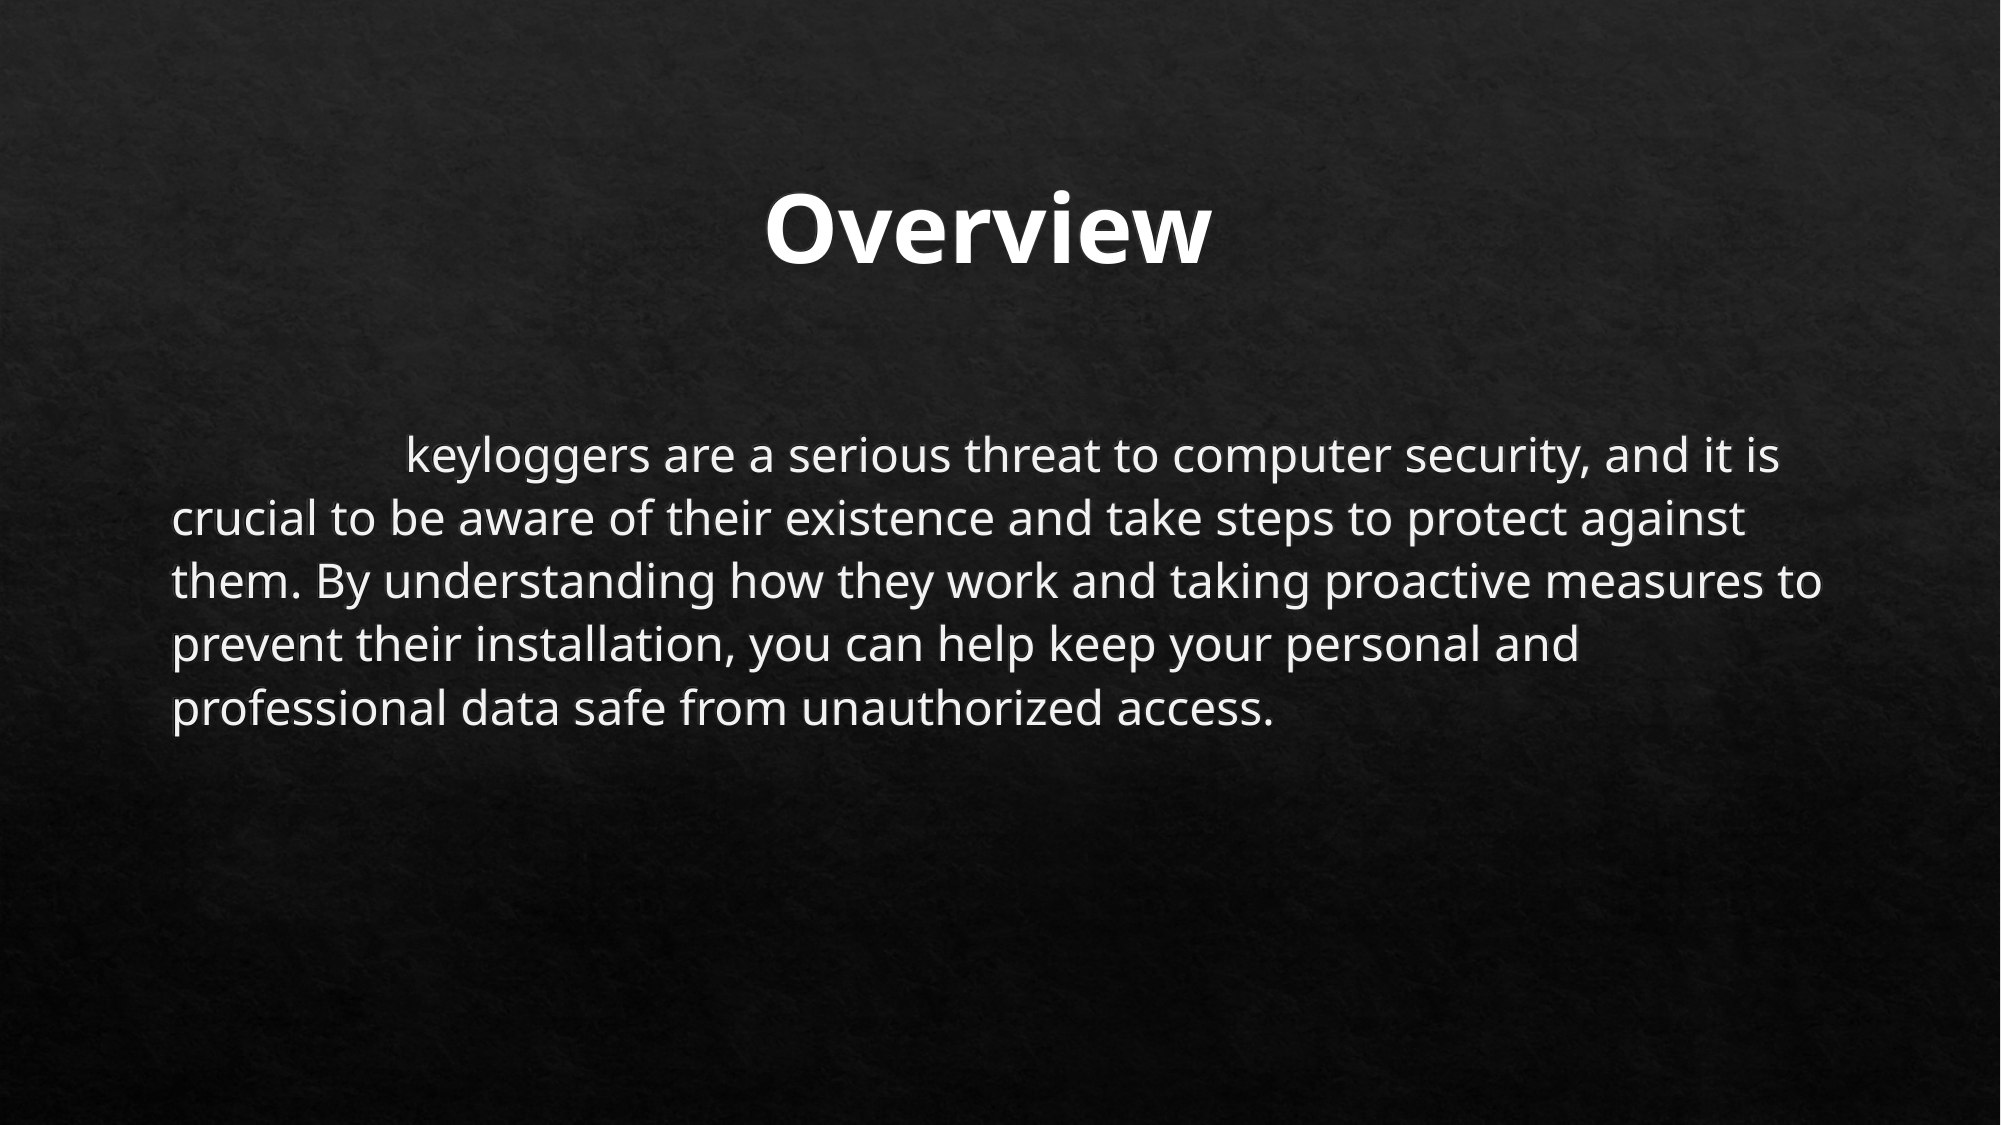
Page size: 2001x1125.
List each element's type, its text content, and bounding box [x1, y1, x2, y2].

list keyloggers are a serious threat to computer security, and it is crucial to be aware of their existence and take steps to protect against them. By understanding how they work and taking proactive measures to prevent their installation, you can help keep your personal and professional data safe from unauthorized access. [149, 411, 1849, 714]
title Overview [138, 129, 1837, 336]
picture [0, 0, 2001, 1125]
